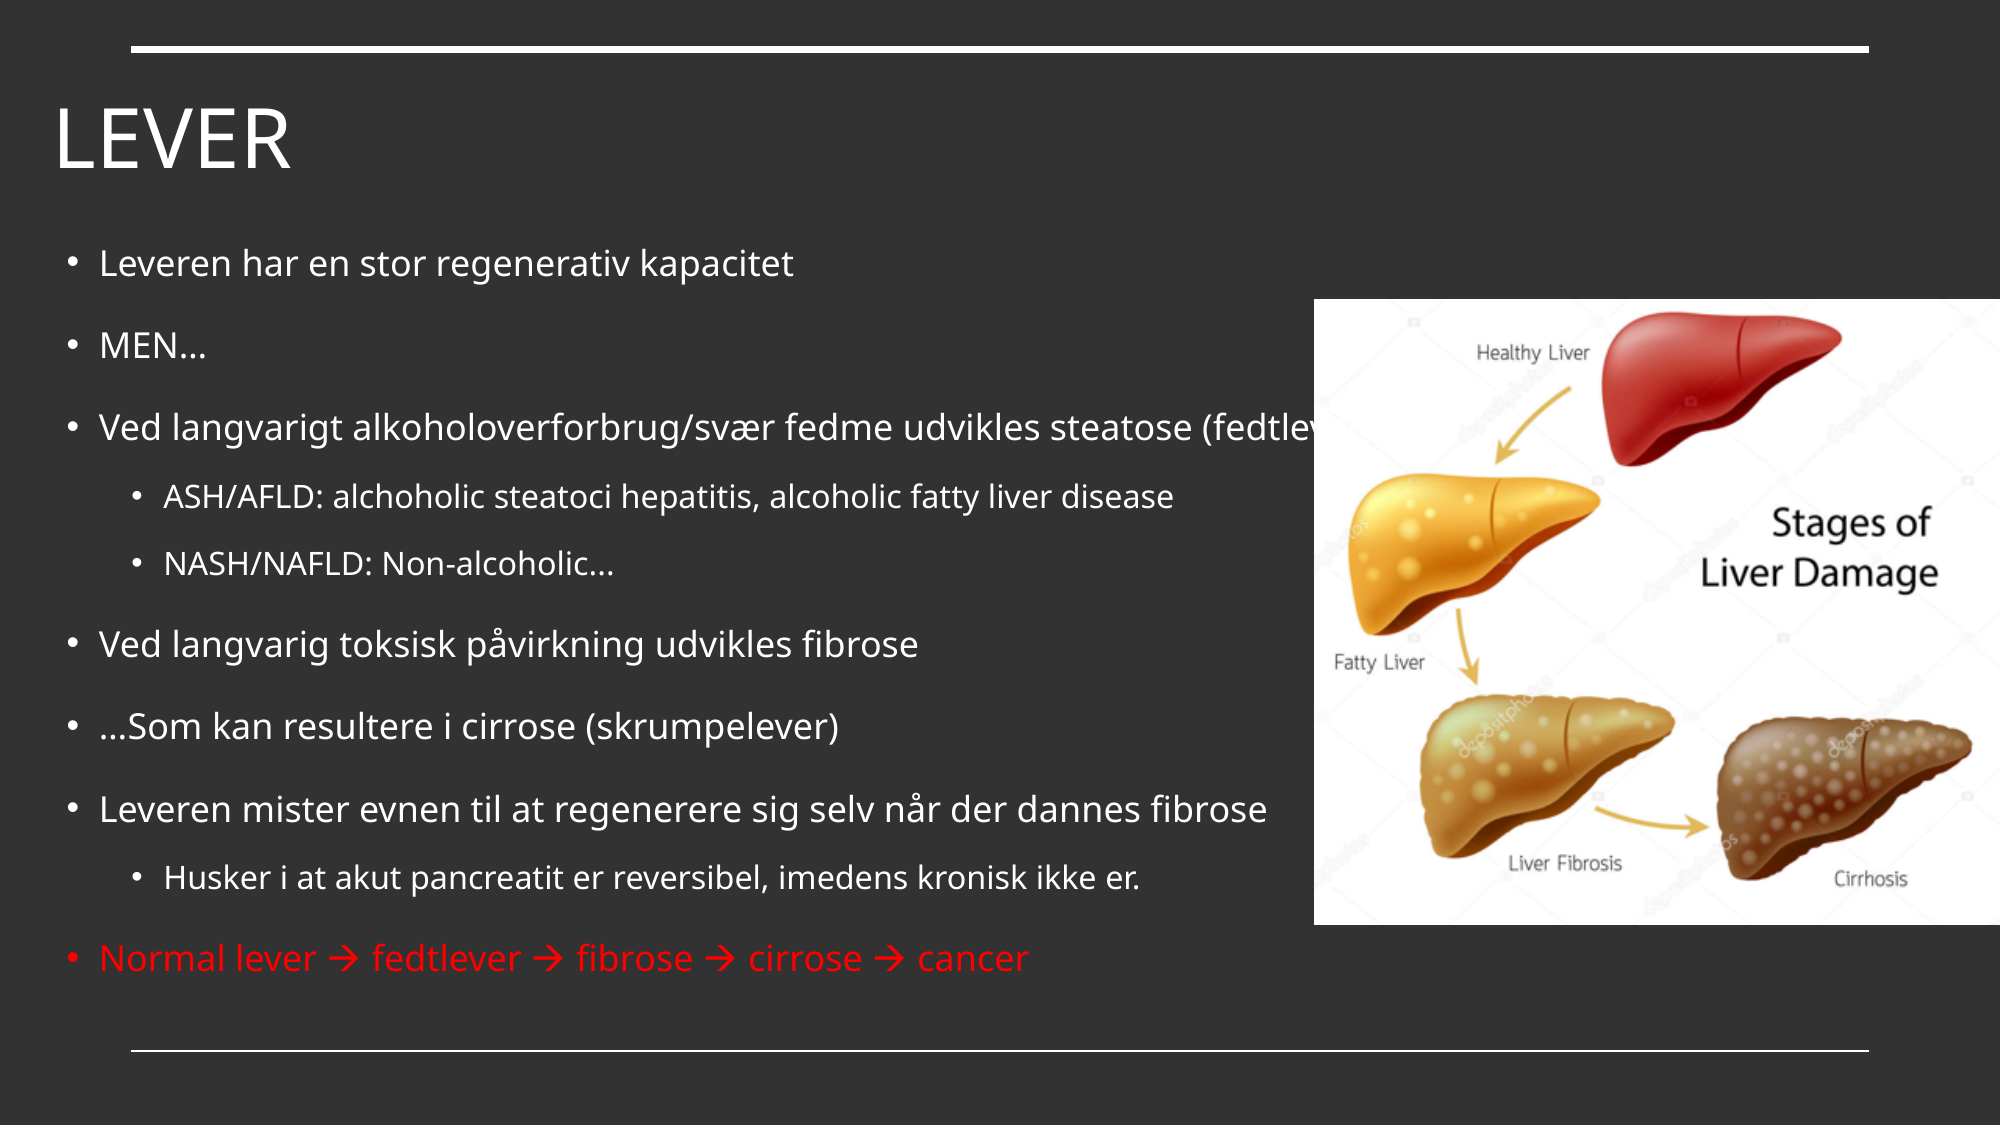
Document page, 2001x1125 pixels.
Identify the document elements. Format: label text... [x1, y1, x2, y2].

picture [1777, 299, 2000, 925]
title Lever [37, 77, 1792, 292]
list Leveren har en stor regenerativ kapacitet MEN… Ved langvarigt alkoholoverforbrug/svær fedme udvikles steatose (fedtlever) ASH/AFLD: alchoholic steatoci hepatitis, alcoholic fatty liver disease NASH/NAFLD: Non-alcoholic... Ved langvarig toksisk påvirkning udvikles fibrose …Som kan resultere i cirrose (skrumpelever) Leveren mister evnen til at regenerere sig selv når der dannes fibrose Husker i at akut pancreatit er reversibel, imedens kronisk ikke er. Normal lever  fedtlever  fibrose  cirrose  cancer [51, 211, 1777, 992]
